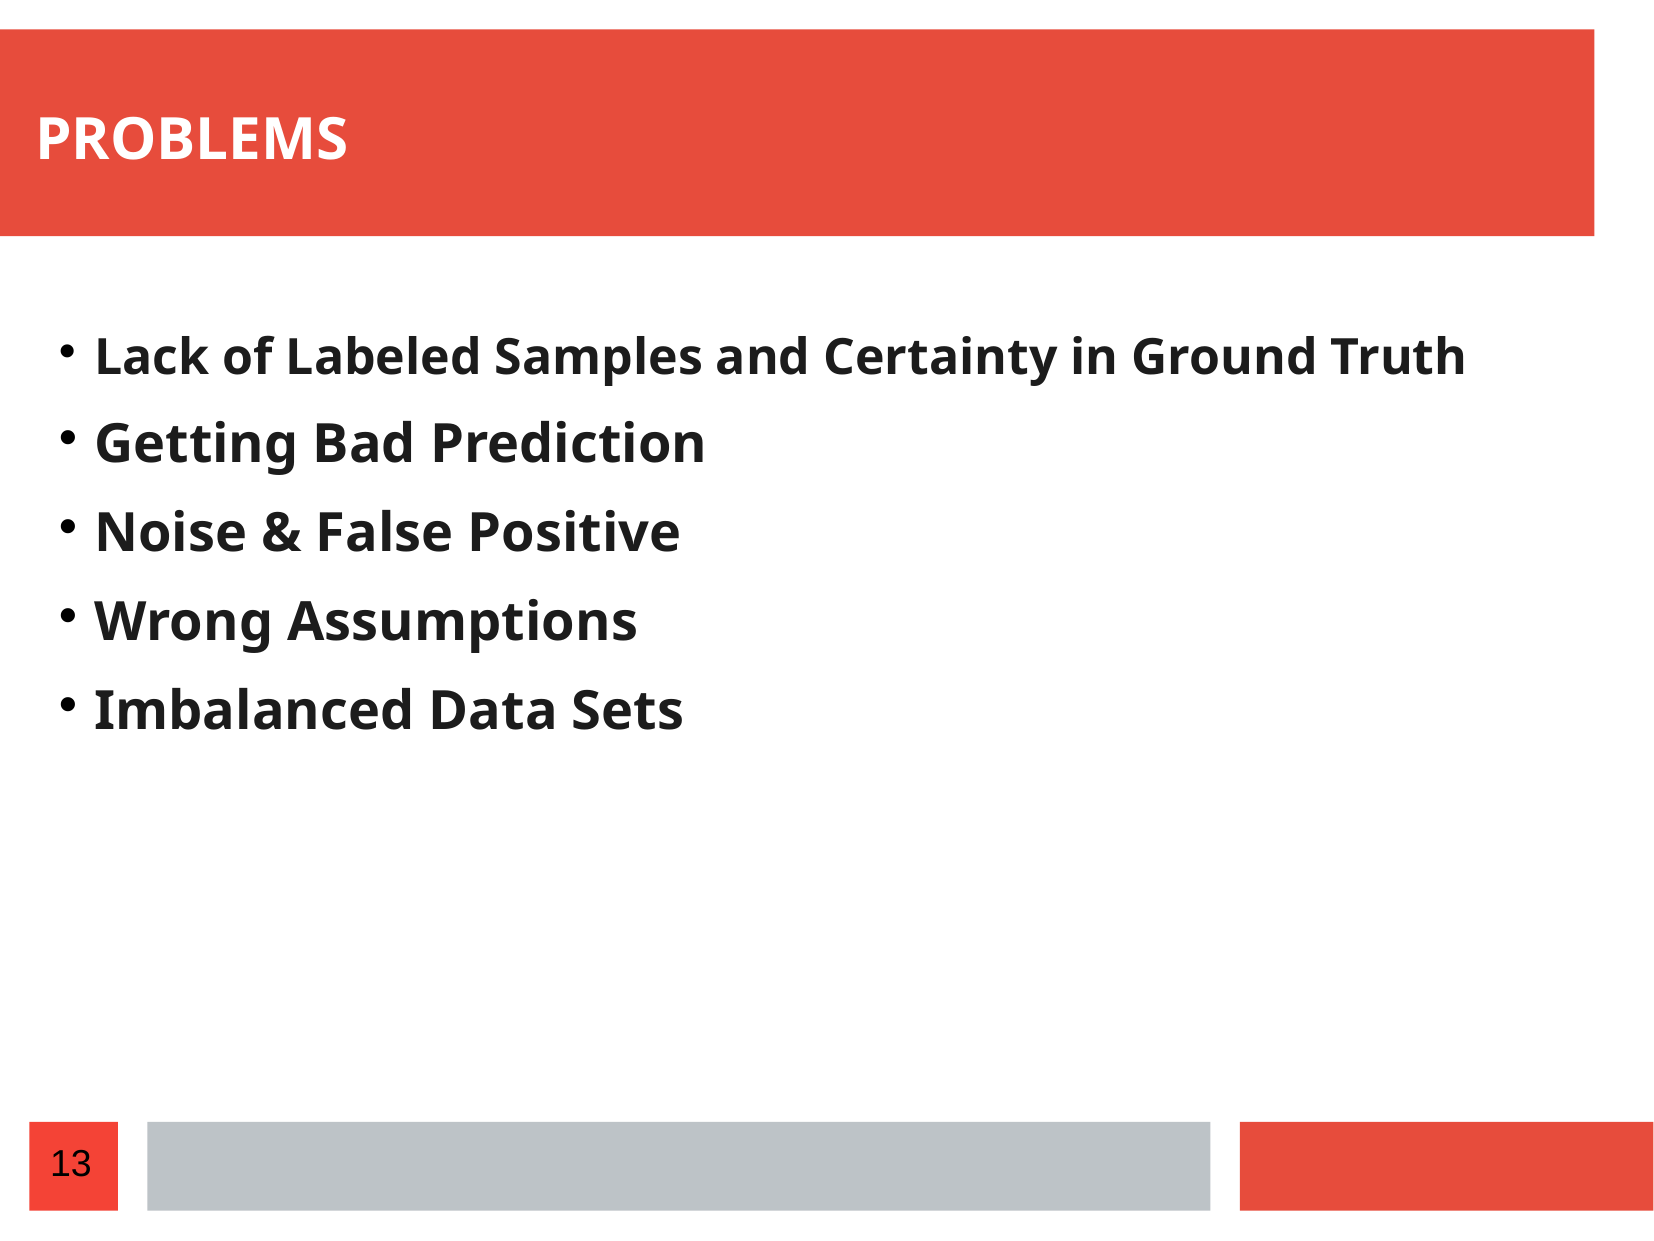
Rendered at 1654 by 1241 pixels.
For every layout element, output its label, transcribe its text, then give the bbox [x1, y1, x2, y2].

text_box Lack of Labeled Samples and Certainty in Ground Truth Getting Bad Prediction Noise & False Positive Wrong Assumptions Imbalanced Data Sets [58, 324, 1565, 1093]
text_box PROBLEMS [35, 23, 1571, 172]
text_box <number> [35, 1134, 665, 1205]
